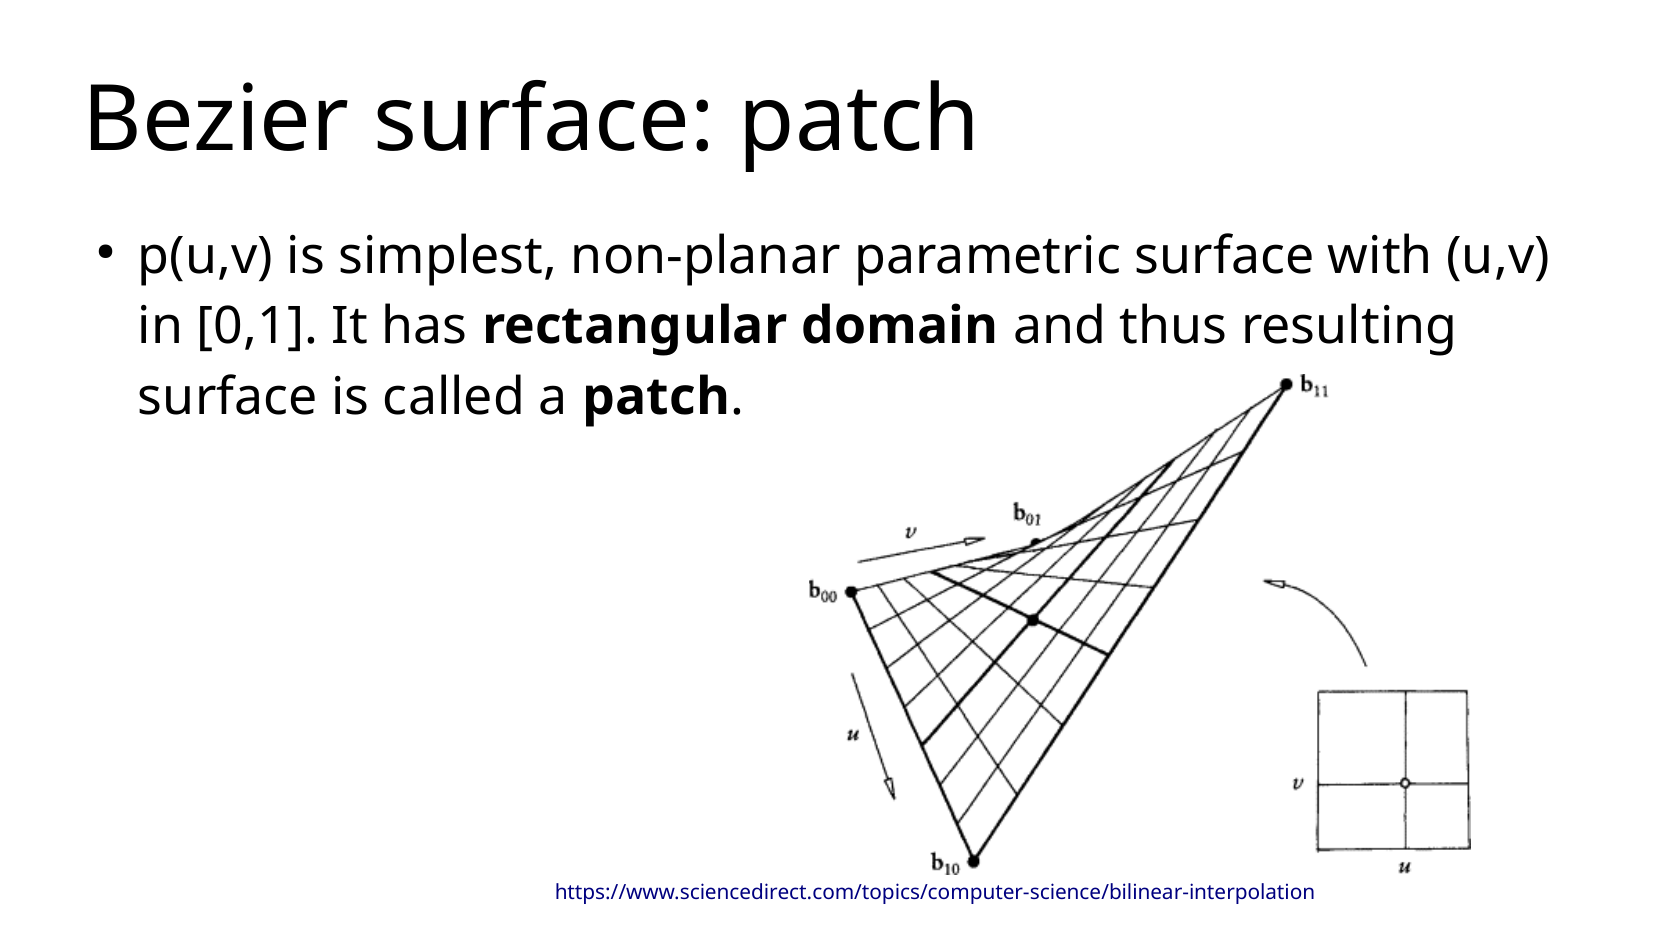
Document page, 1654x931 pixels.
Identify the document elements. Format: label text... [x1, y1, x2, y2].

list p(u,v) is simplest, non-planar parametric surface with (u,v) in [0,1]. It has rectangular domain and thus resulting surface is called a patch. [82, 217, 1571, 436]
picture [809, 374, 1471, 870]
title Bezier surface: patch [82, 37, 1571, 193]
text_box https://www.sciencedirect.com/topics/computer-science/bilinear-interpolation [540, 870, 1621, 911]
